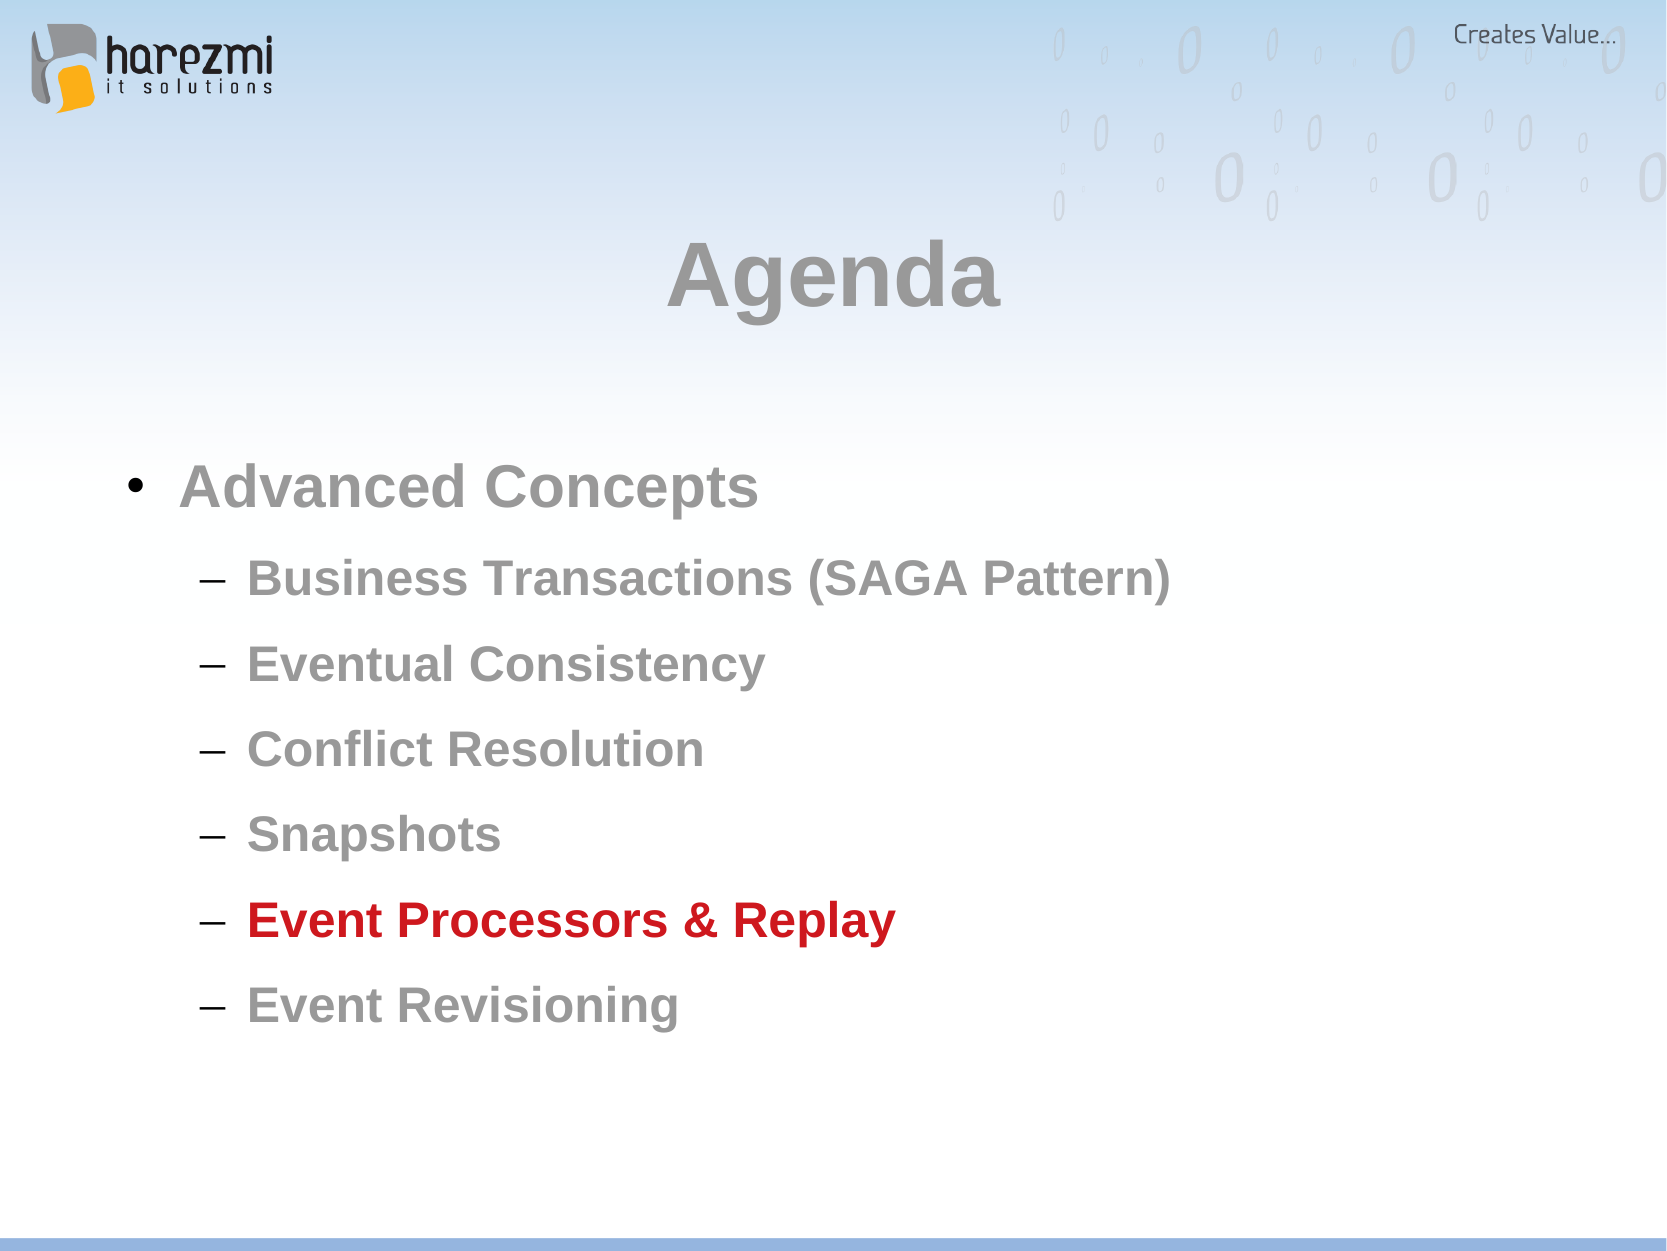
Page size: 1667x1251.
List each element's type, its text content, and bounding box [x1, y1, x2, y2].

text_box Agenda [83, 167, 1584, 377]
picture [0, 0, 1667, 1251]
text_box Advanced Concepts Business Transactions (SAGA Pattern) Eventual Consistency Conflict Resolution Snapshots Event Processors & Replay Event Revisioning [124, 449, 1542, 975]
